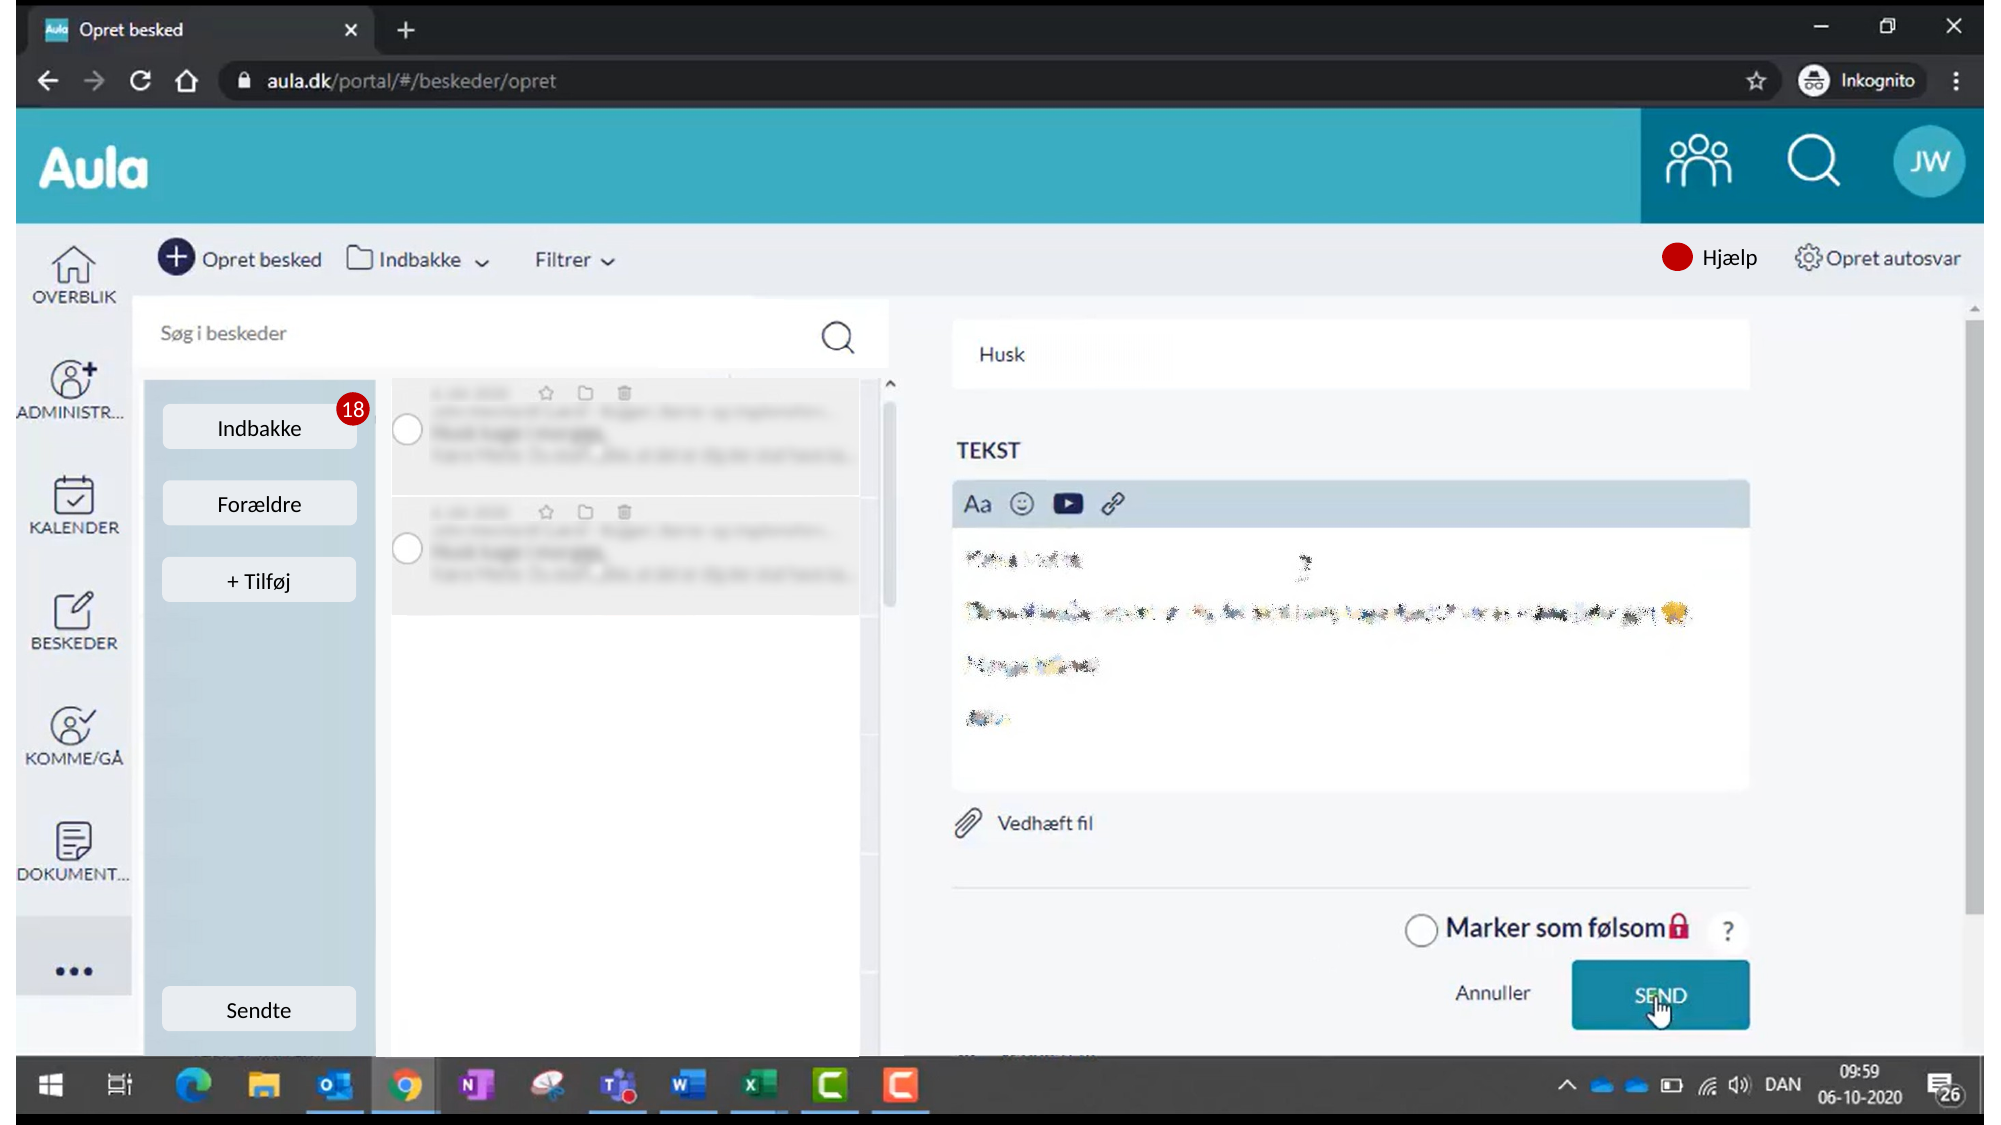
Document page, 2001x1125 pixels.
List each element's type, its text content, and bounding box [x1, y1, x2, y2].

text_box Hjælp [1687, 235, 1774, 279]
text_box Sendte [162, 986, 357, 1032]
picture [1893, 126, 1965, 197]
text_box + Tilføj [162, 556, 357, 602]
picture [1785, 128, 1840, 186]
picture [1666, 131, 1732, 191]
text_box Indbakke [162, 403, 357, 449]
text_box 18 [326, 387, 392, 431]
text_box Forældre [162, 480, 357, 526]
picture [16, 0, 1984, 1125]
text_box [1662, 242, 1687, 271]
